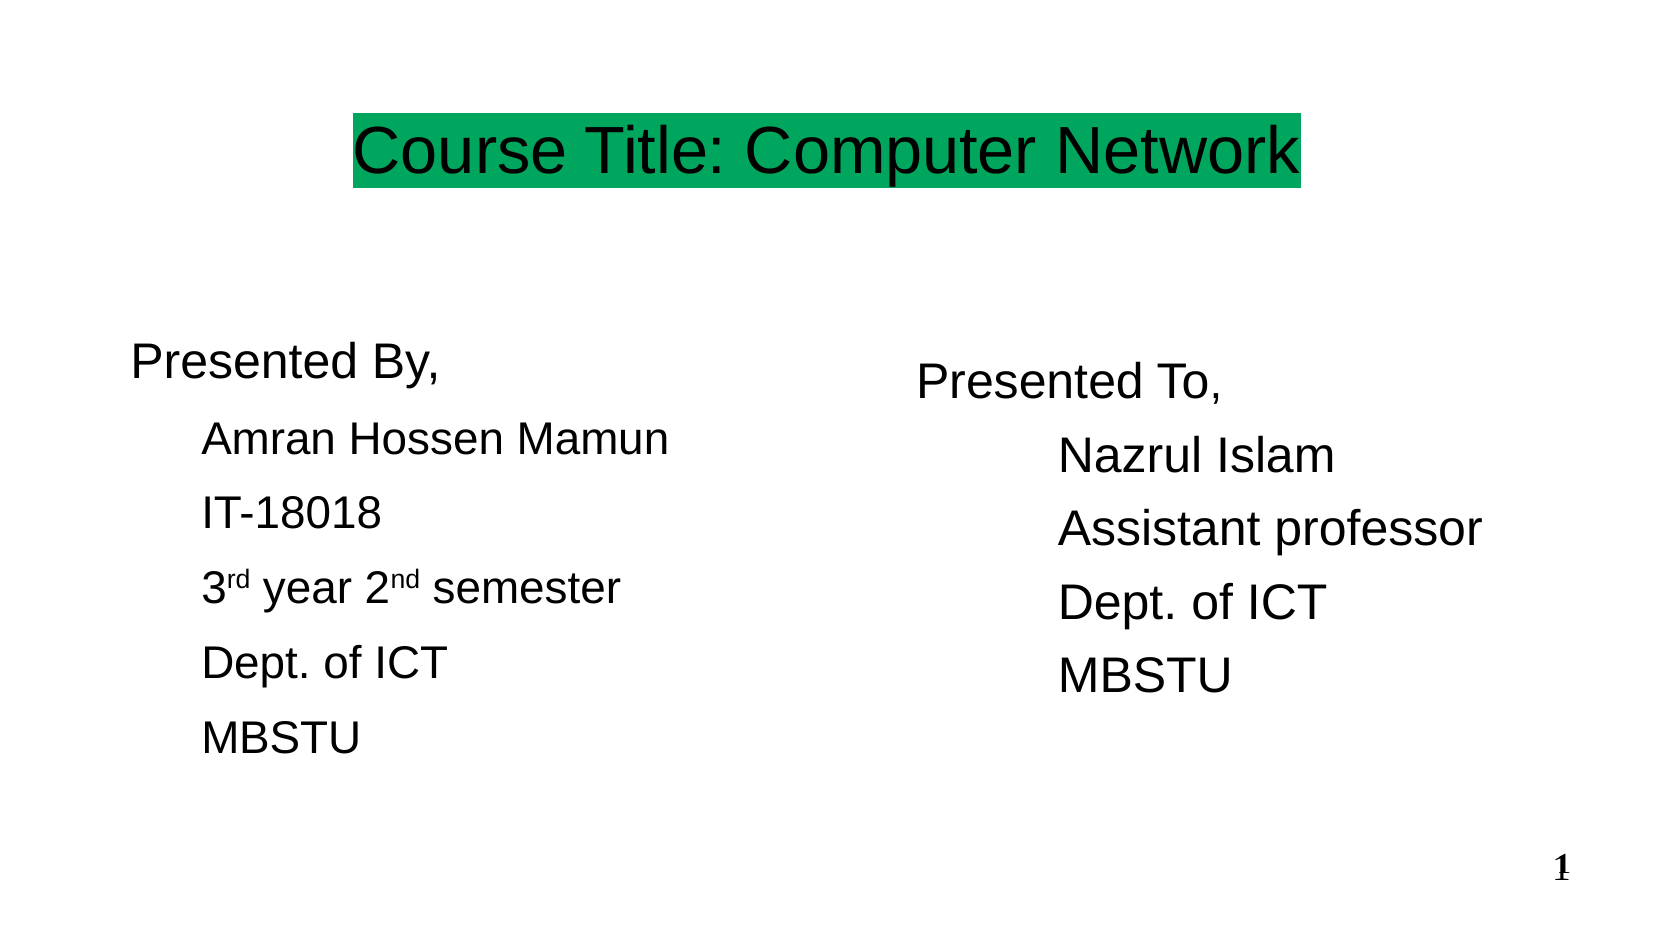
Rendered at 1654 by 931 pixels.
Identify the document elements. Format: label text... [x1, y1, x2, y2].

title Course Title: Computer Network [82, 72, 1571, 228]
list Presented To, Nazrul Islam Assistant professor Dept. of ICT MBSTU [845, 353, 1572, 893]
list Presented By, Amran Hossen Mamun IT-18018 3rd year 2nd semester Dept. of ICT MBSTU [59, 333, 786, 873]
text_box 1 [1185, 847, 1571, 912]
